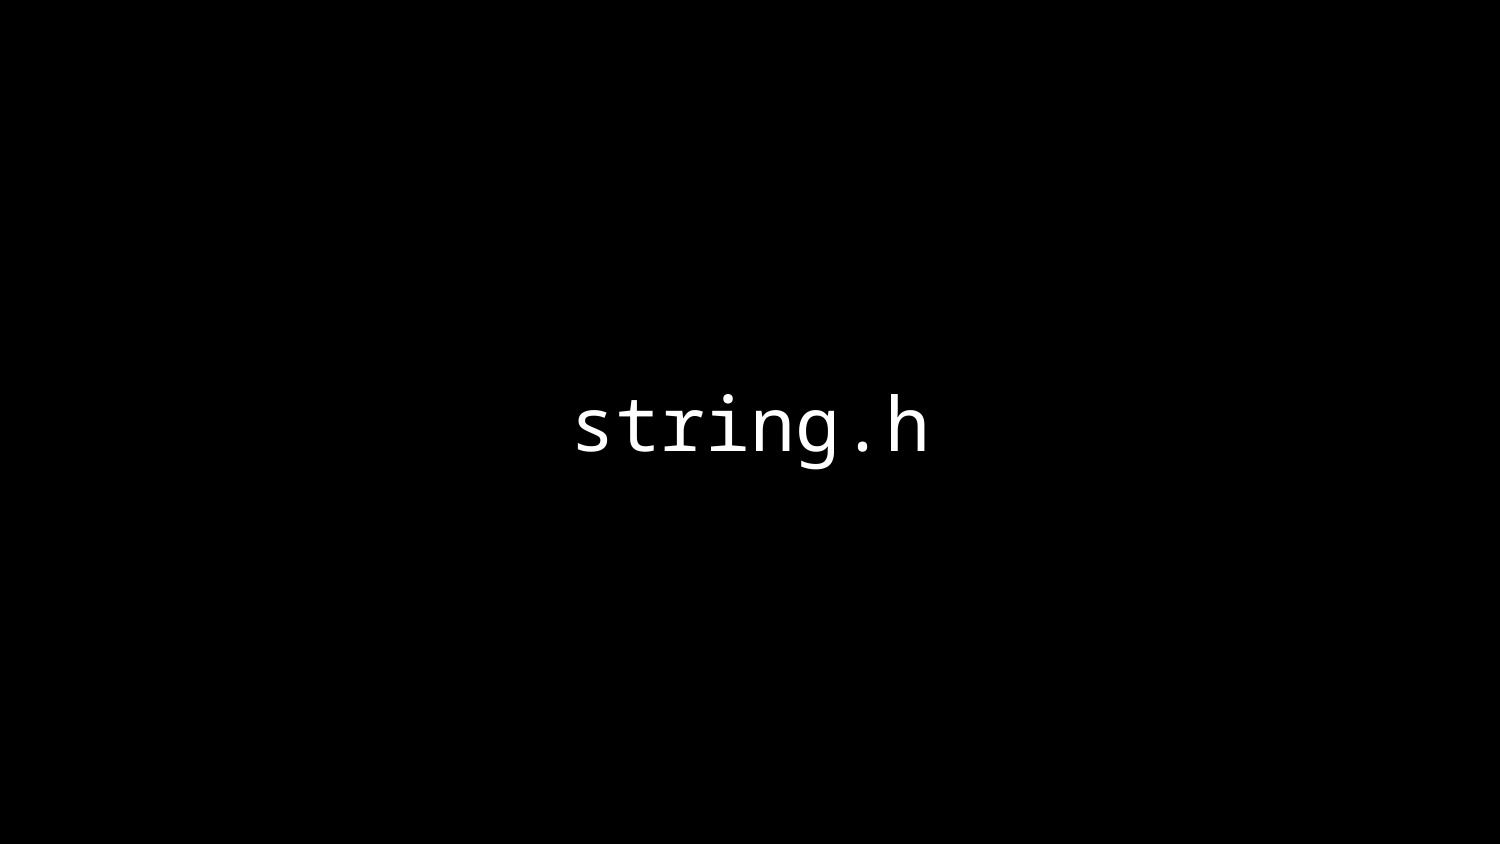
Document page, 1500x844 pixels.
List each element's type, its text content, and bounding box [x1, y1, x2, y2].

title string.h [51, 352, 1449, 491]
